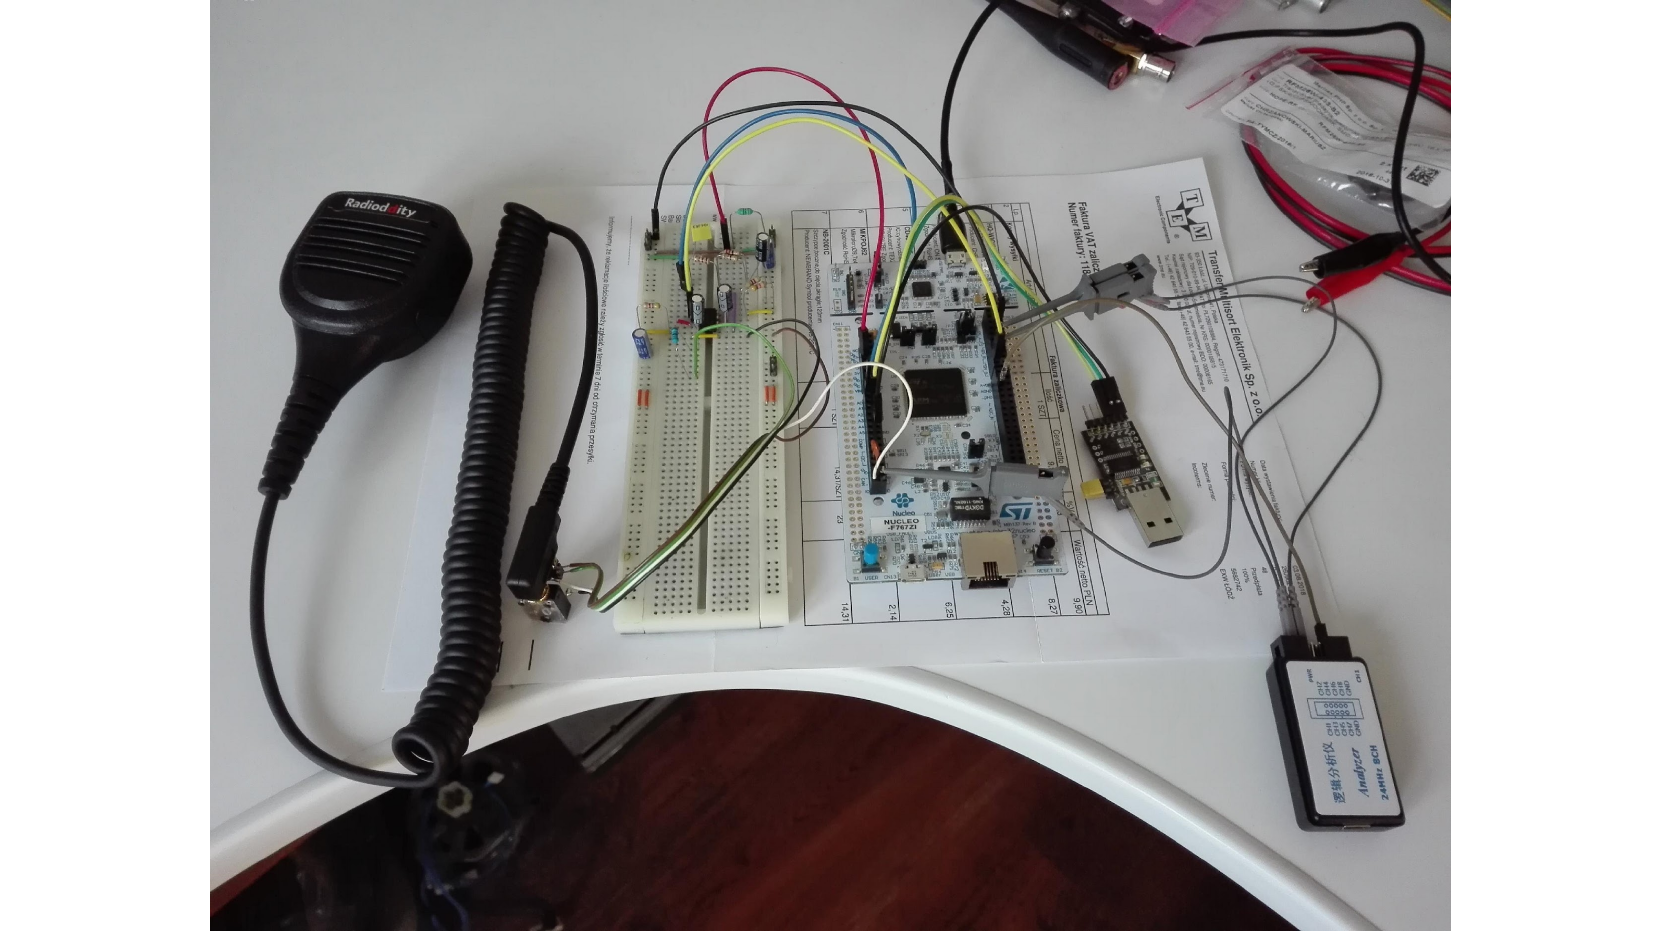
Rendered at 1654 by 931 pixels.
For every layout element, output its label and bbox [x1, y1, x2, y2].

picture [210, 0, 1451, 931]
